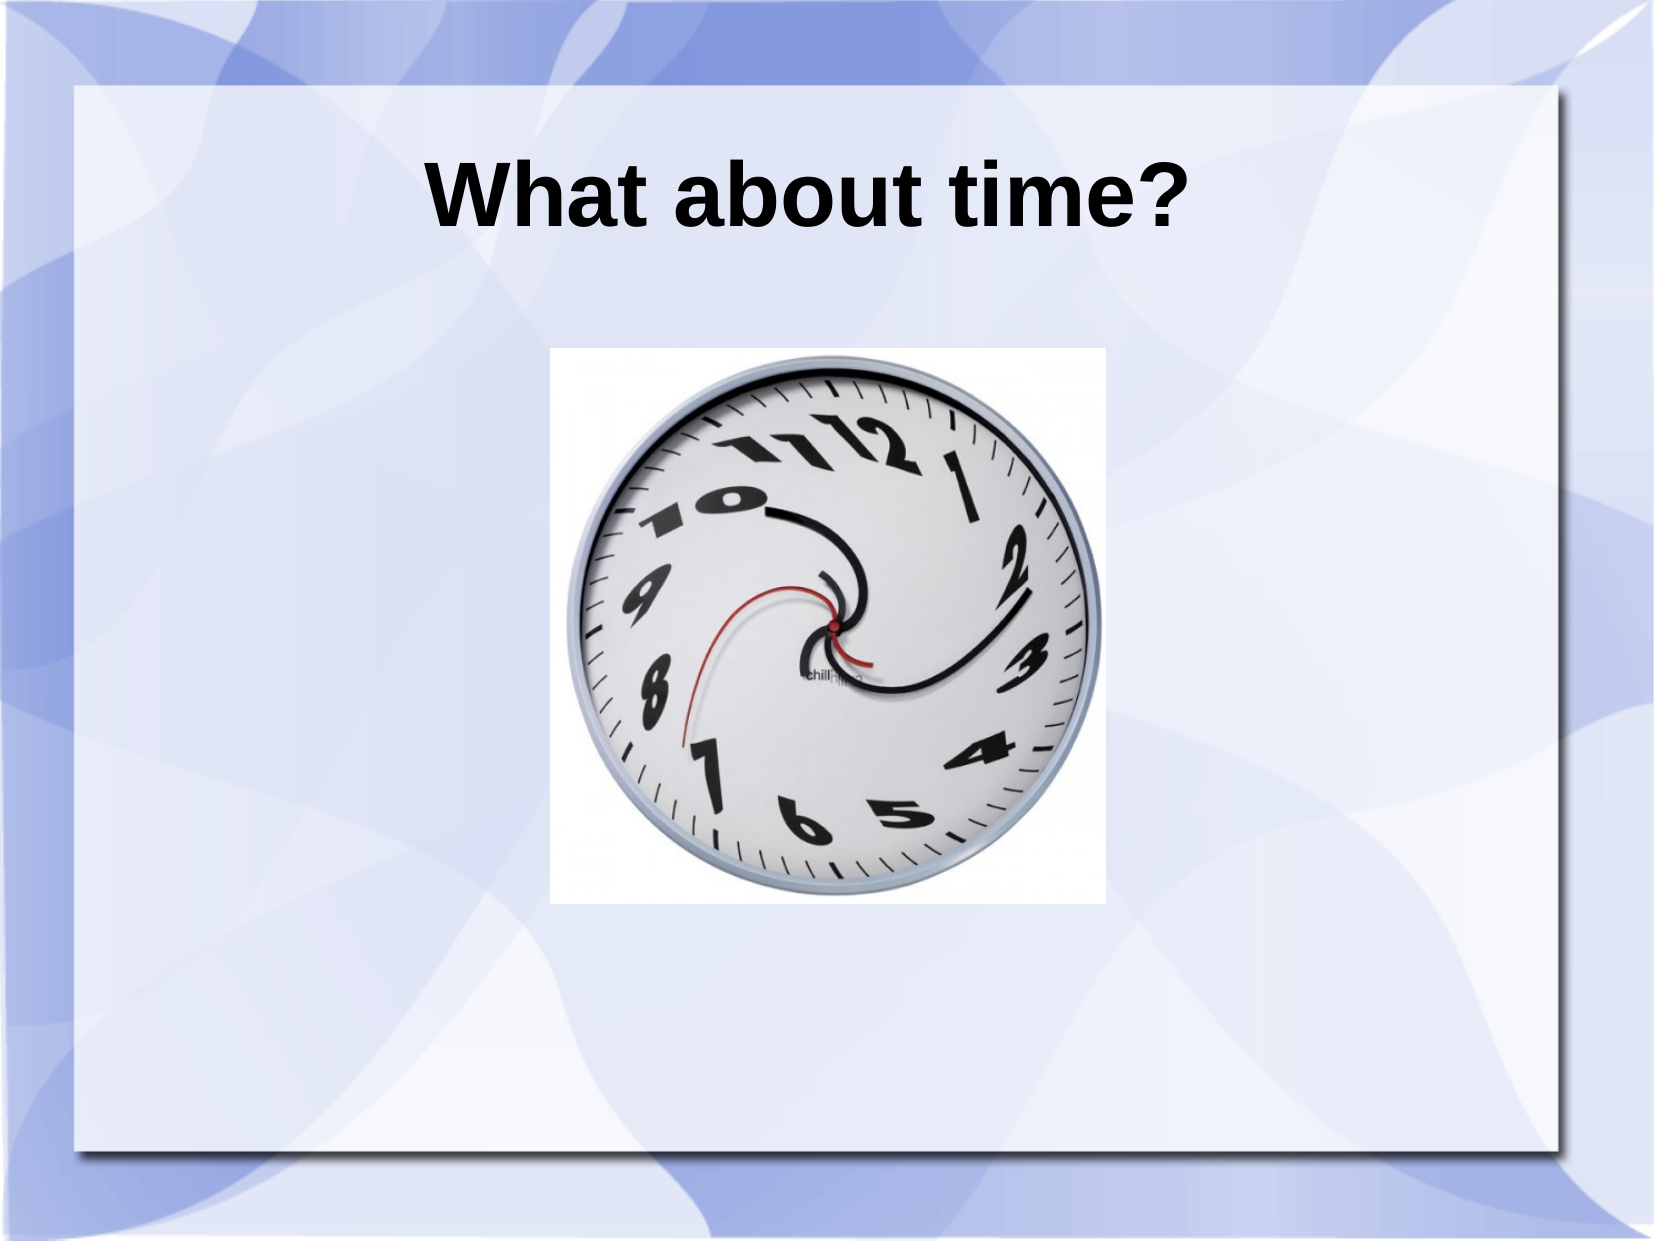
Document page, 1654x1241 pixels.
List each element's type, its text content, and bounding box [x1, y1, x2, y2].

picture [0, 0, 1654, 1241]
title What about time? [82, 98, 1536, 291]
